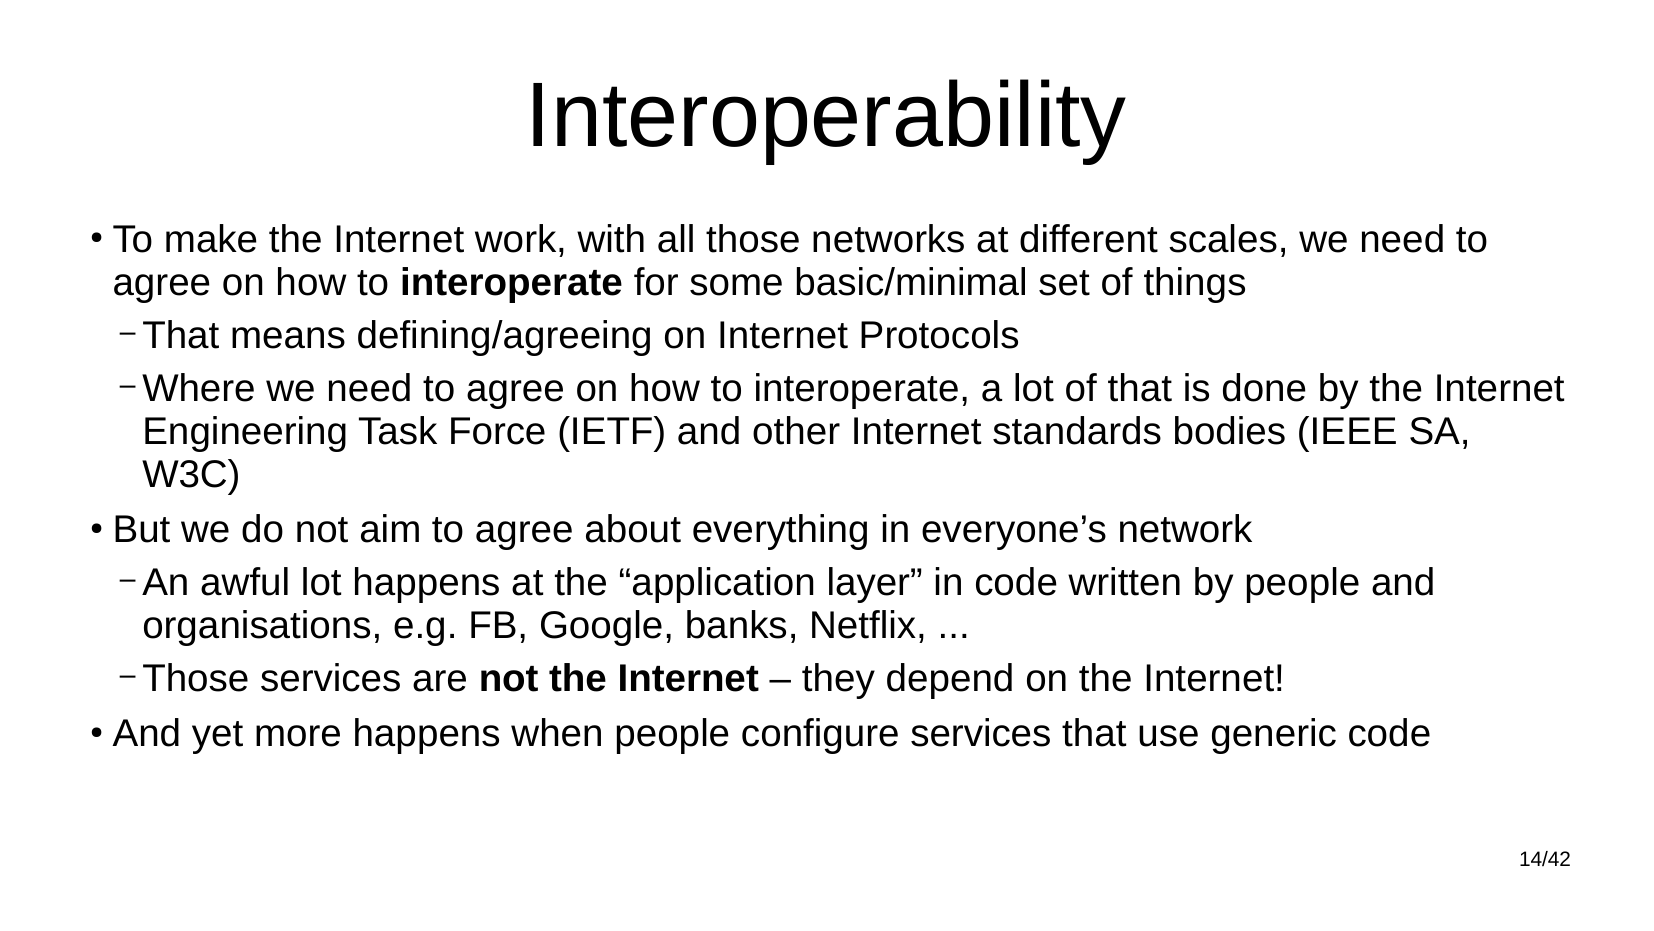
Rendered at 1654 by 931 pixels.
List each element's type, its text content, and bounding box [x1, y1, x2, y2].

list To make the Internet work, with all those networks at different scales, we need to agree on how to interoperate for some basic/minimal set of things That means defining/agreeing on Internet Protocols Where we need to agree on how to interoperate, a lot of that is done by the Internet Engineering Task Force (IETF) and other Internet standards bodies (IEEE SA, W3C) But we do not aim to agree about everything in everyone’s network An awful lot happens at the “application layer” in code written by people and organisations, e.g. FB, Google, banks, Netflix, ... Those services are not the Internet – they depend on the Internet! And yet more happens when people configure services that use generic code [82, 217, 1571, 758]
title Interoperability [82, 37, 1571, 193]
